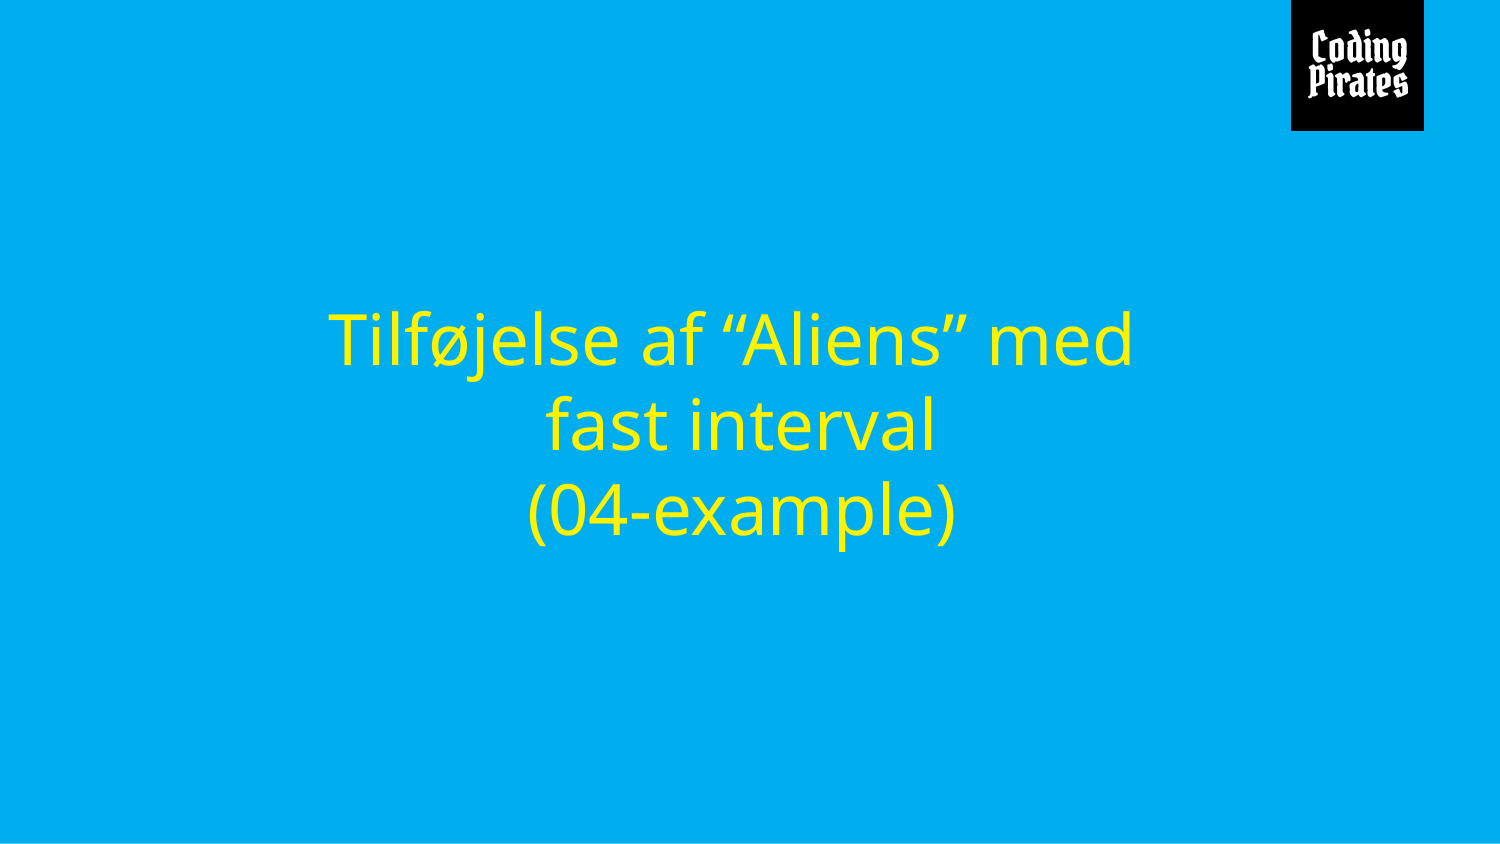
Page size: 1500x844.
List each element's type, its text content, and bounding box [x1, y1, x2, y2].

title Tilføjelse af “Aliens” med fast interval (04-example) [12, 352, 1472, 491]
picture [1292, 0, 1423, 130]
